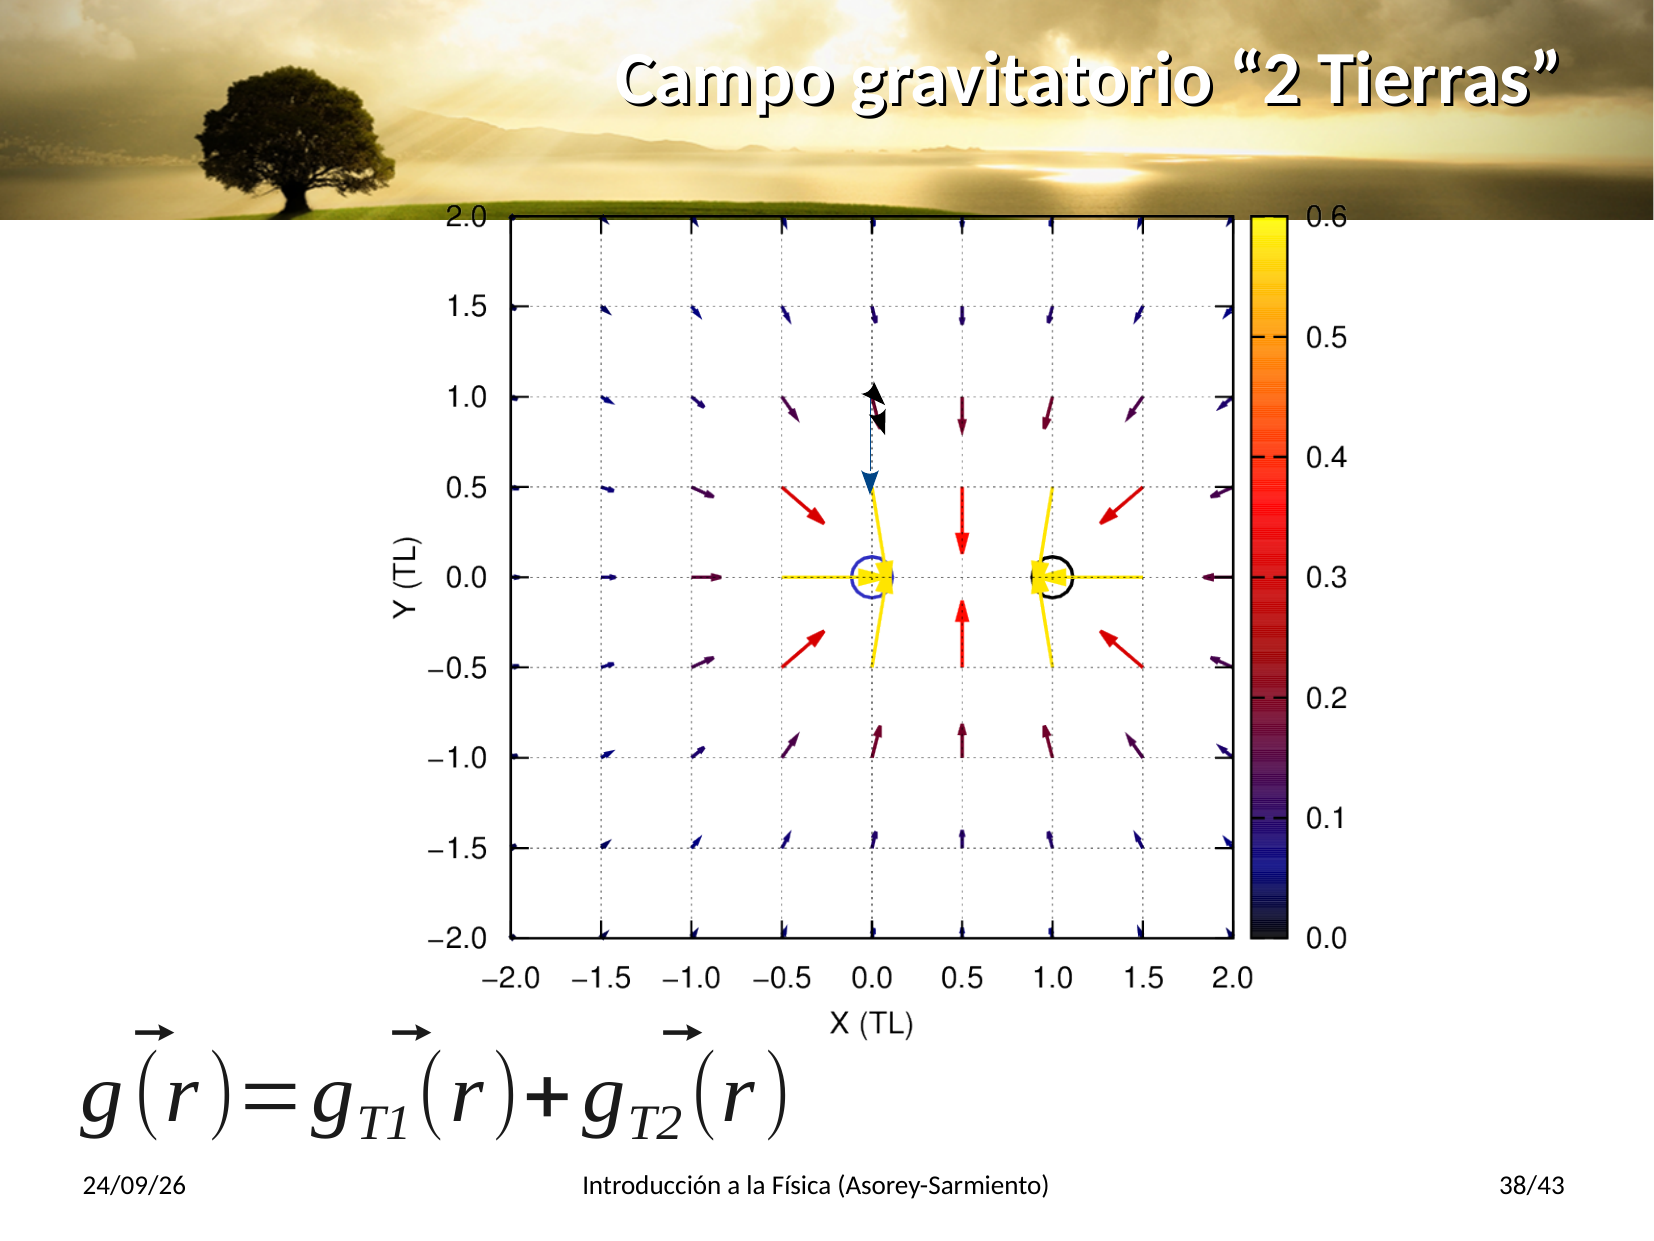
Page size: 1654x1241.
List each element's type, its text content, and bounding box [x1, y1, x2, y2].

chart [71, 1020, 800, 1151]
title Campo gravitatorio “2 Tierras” [75, 19, 1564, 151]
picture [0, 0, 1654, 1141]
